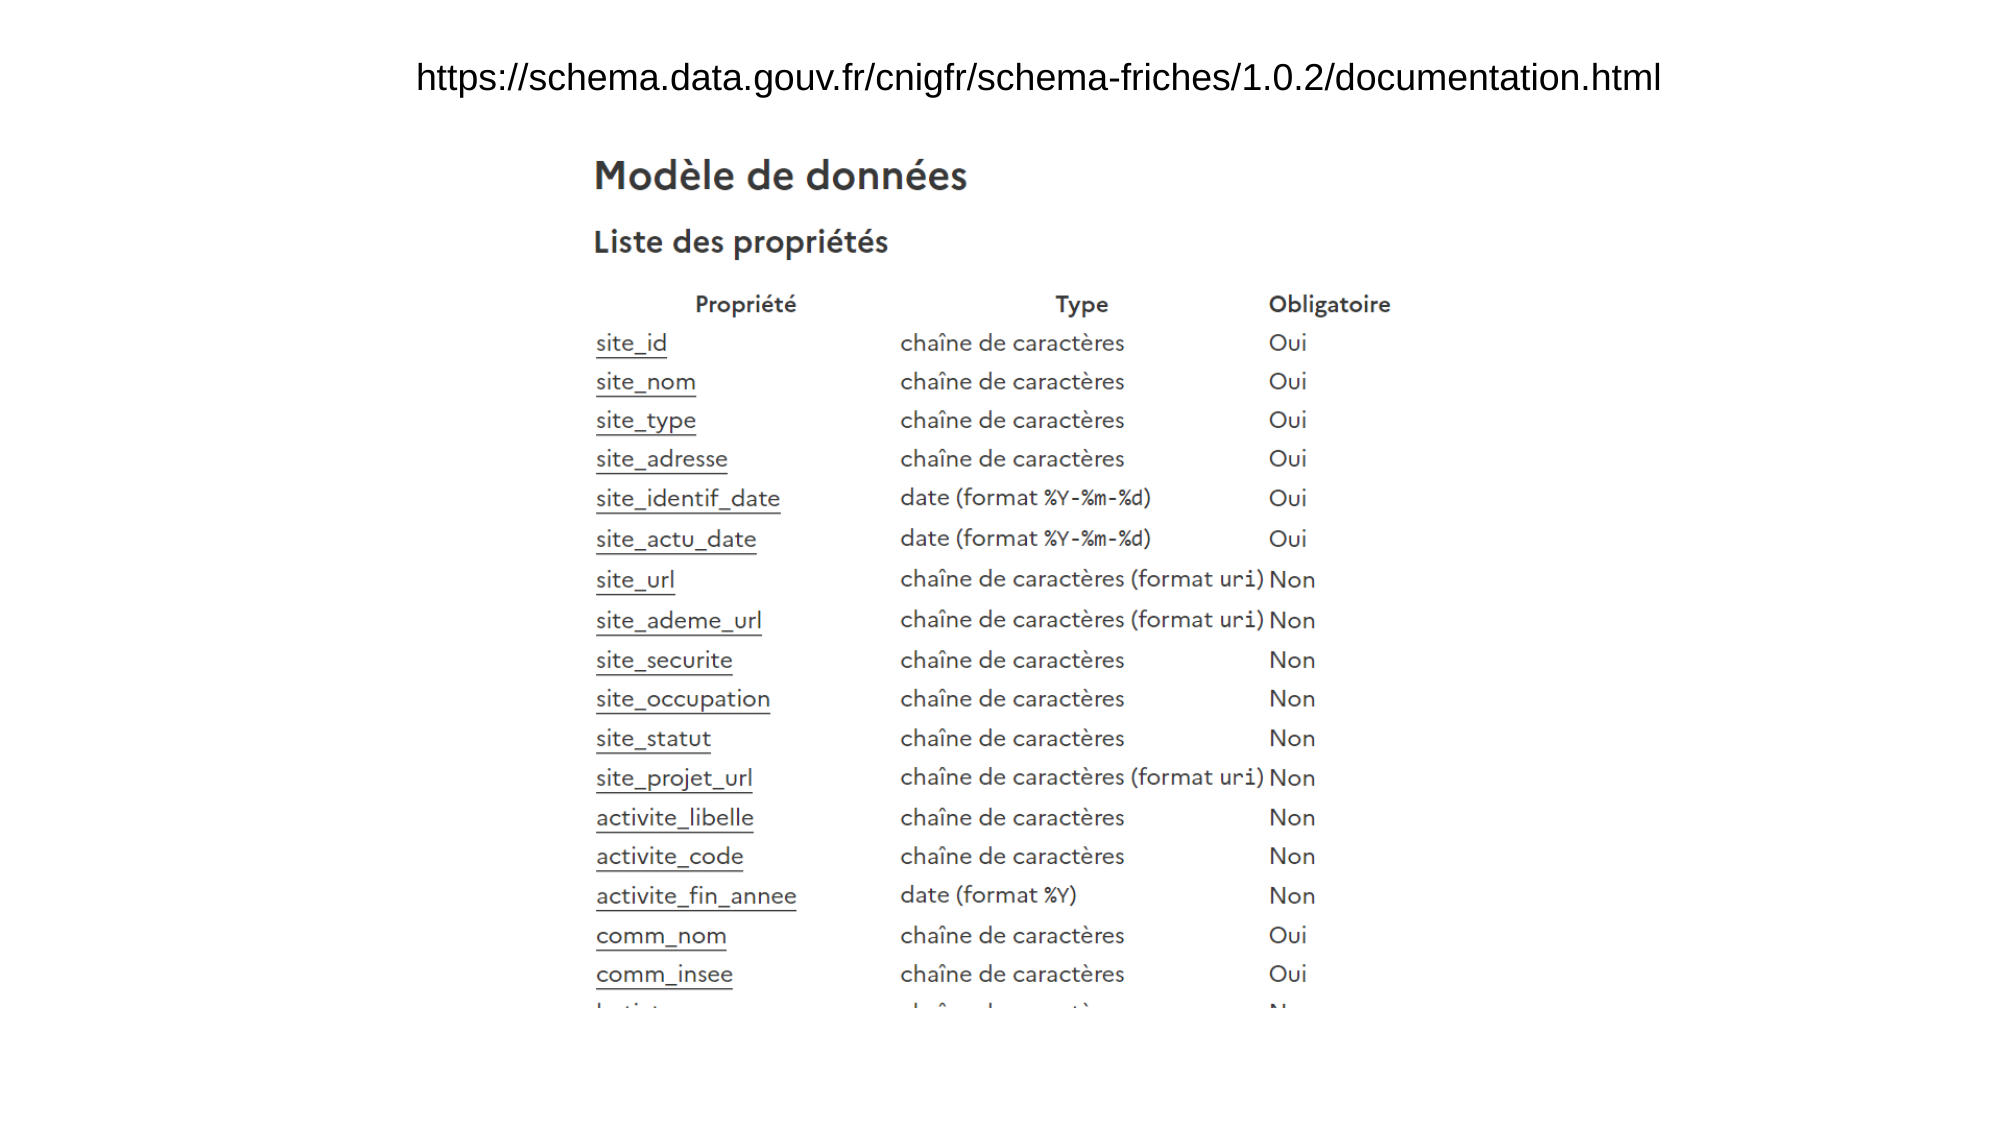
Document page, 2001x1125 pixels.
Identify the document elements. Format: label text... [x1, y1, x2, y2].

text_box https://schema.data.gouv.fr/cnigfr/schema-friches/1.0.2/documentation.html [401, 49, 1678, 107]
picture [568, 137, 1459, 1008]
